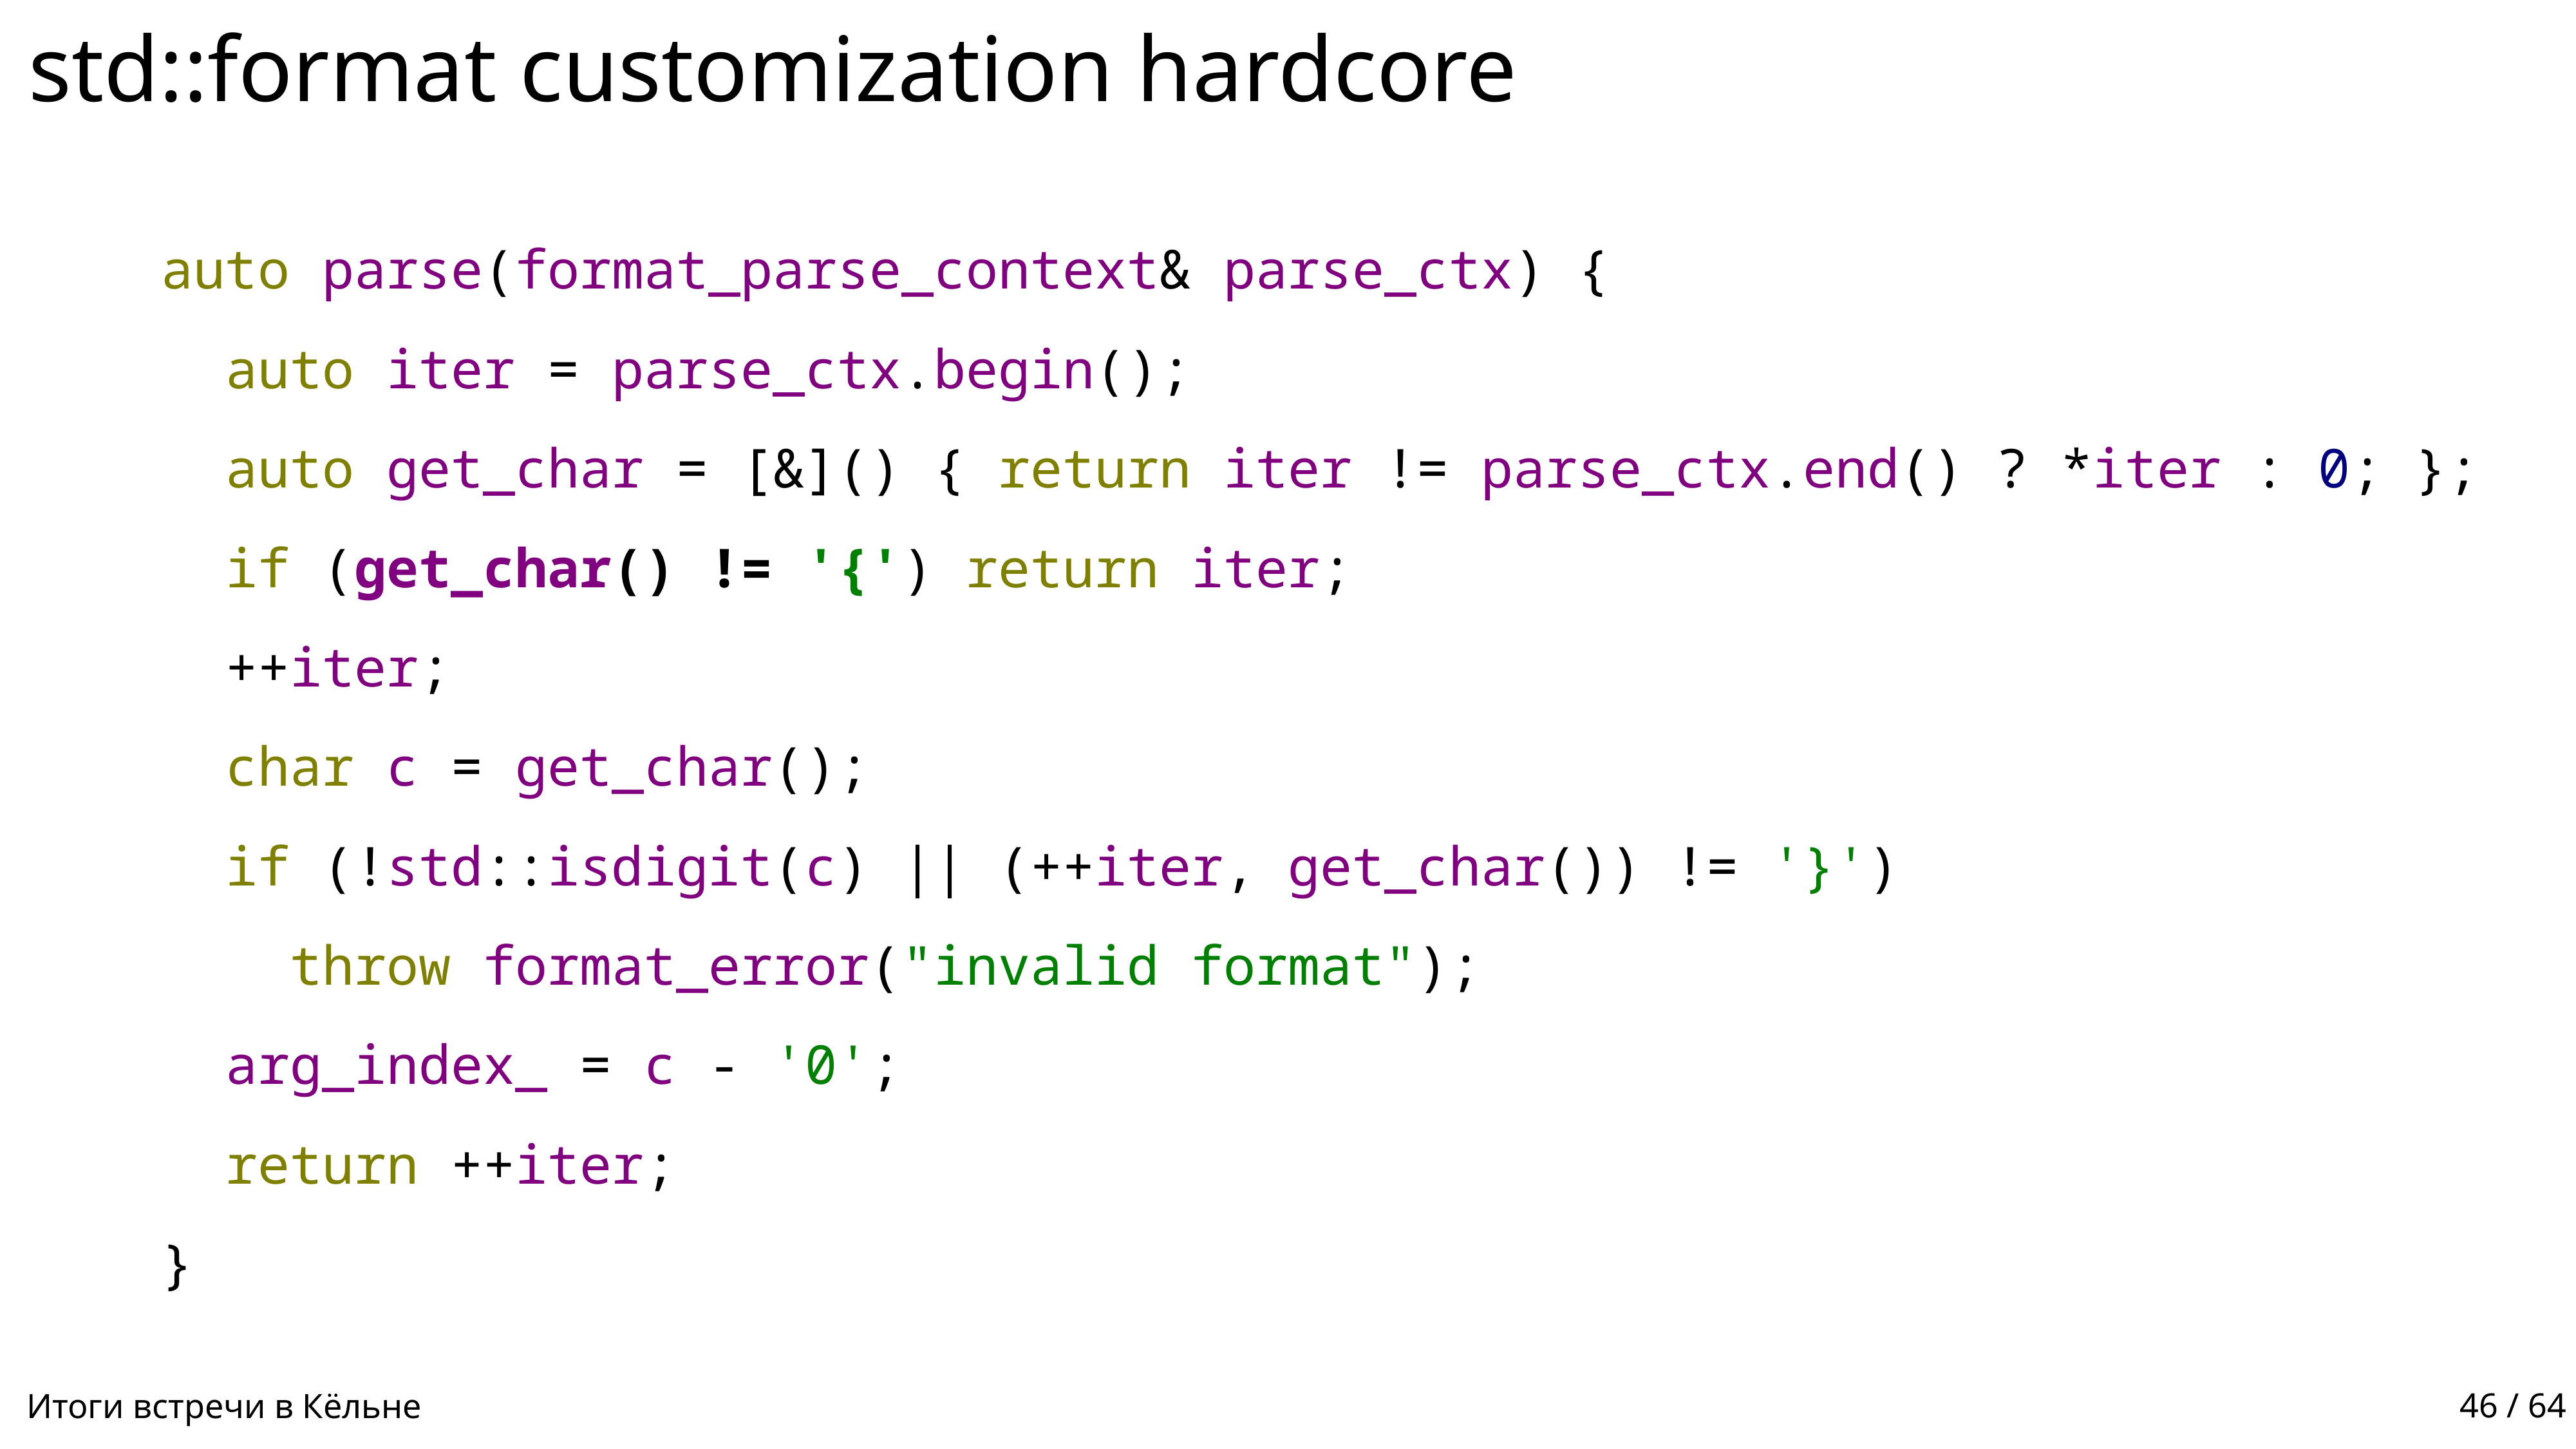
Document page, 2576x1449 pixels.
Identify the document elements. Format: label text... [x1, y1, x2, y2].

list Итоги встречи в Кёльне [17, 1376, 1114, 1431]
list auto parse(format_parse_context& parse_ctx) { auto iter = parse_ctx.begin(); auto get_char = [&]() { return iter != parse_ctx.end() ? *iter : 0; }; if (get_char() != '{') return iter; ++iter; char c = get_char(); if (!std::isdigit(c) || (++iter, get_char()) != '}') throw format_error("invalid format"); arg_index_ = c - '0'; return ++iter; } [87, 214, 2550, 1382]
title std::format customization hardcore [19, 19, 2550, 155]
list <number> / 64 [1479, 1376, 2576, 1431]
